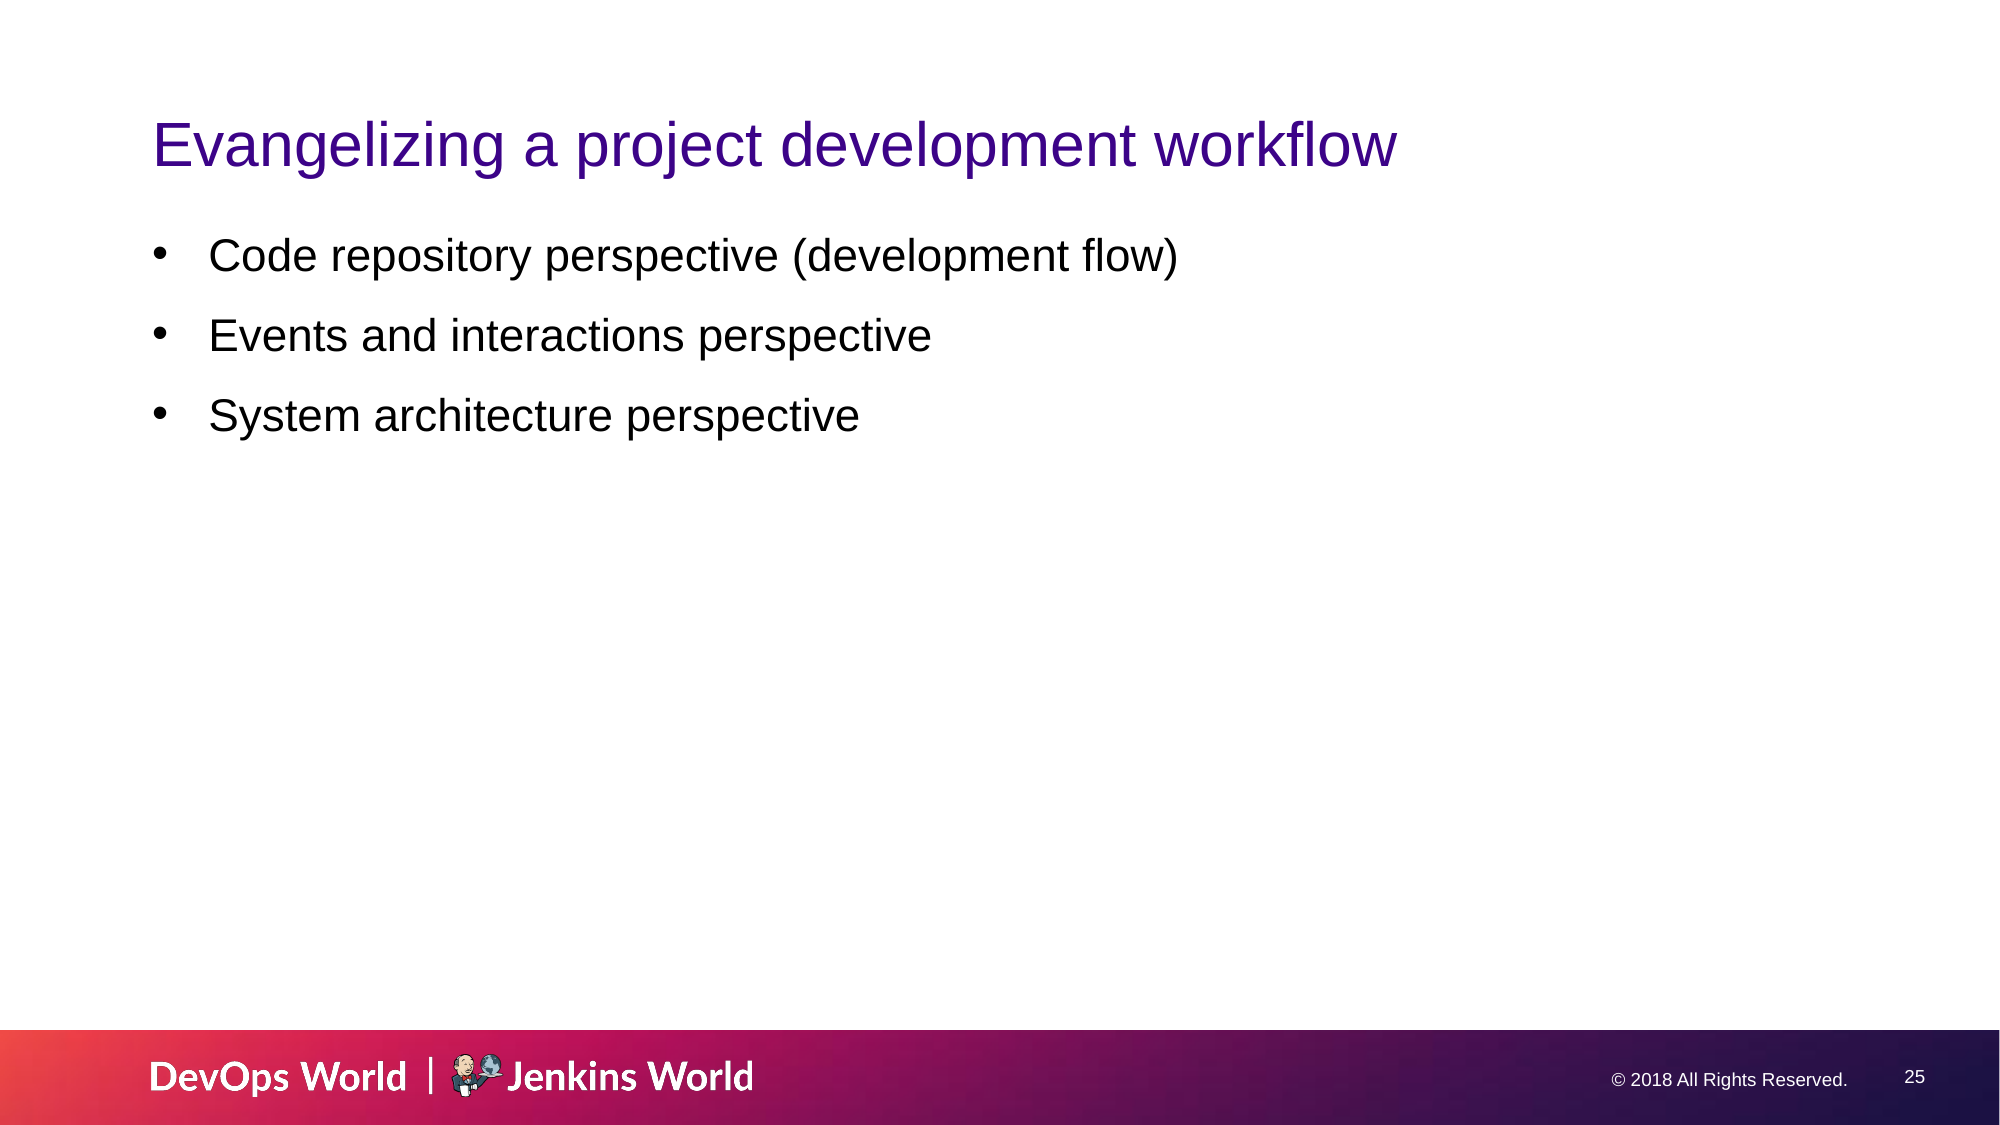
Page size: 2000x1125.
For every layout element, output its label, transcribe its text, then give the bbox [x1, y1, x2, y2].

picture [0, 1030, 2000, 1125]
list Code repository perspective (development flow) Events and interactions perspective System architecture perspective [152, 225, 1848, 975]
title Evangelizing a project development workflow [152, 60, 1848, 180]
